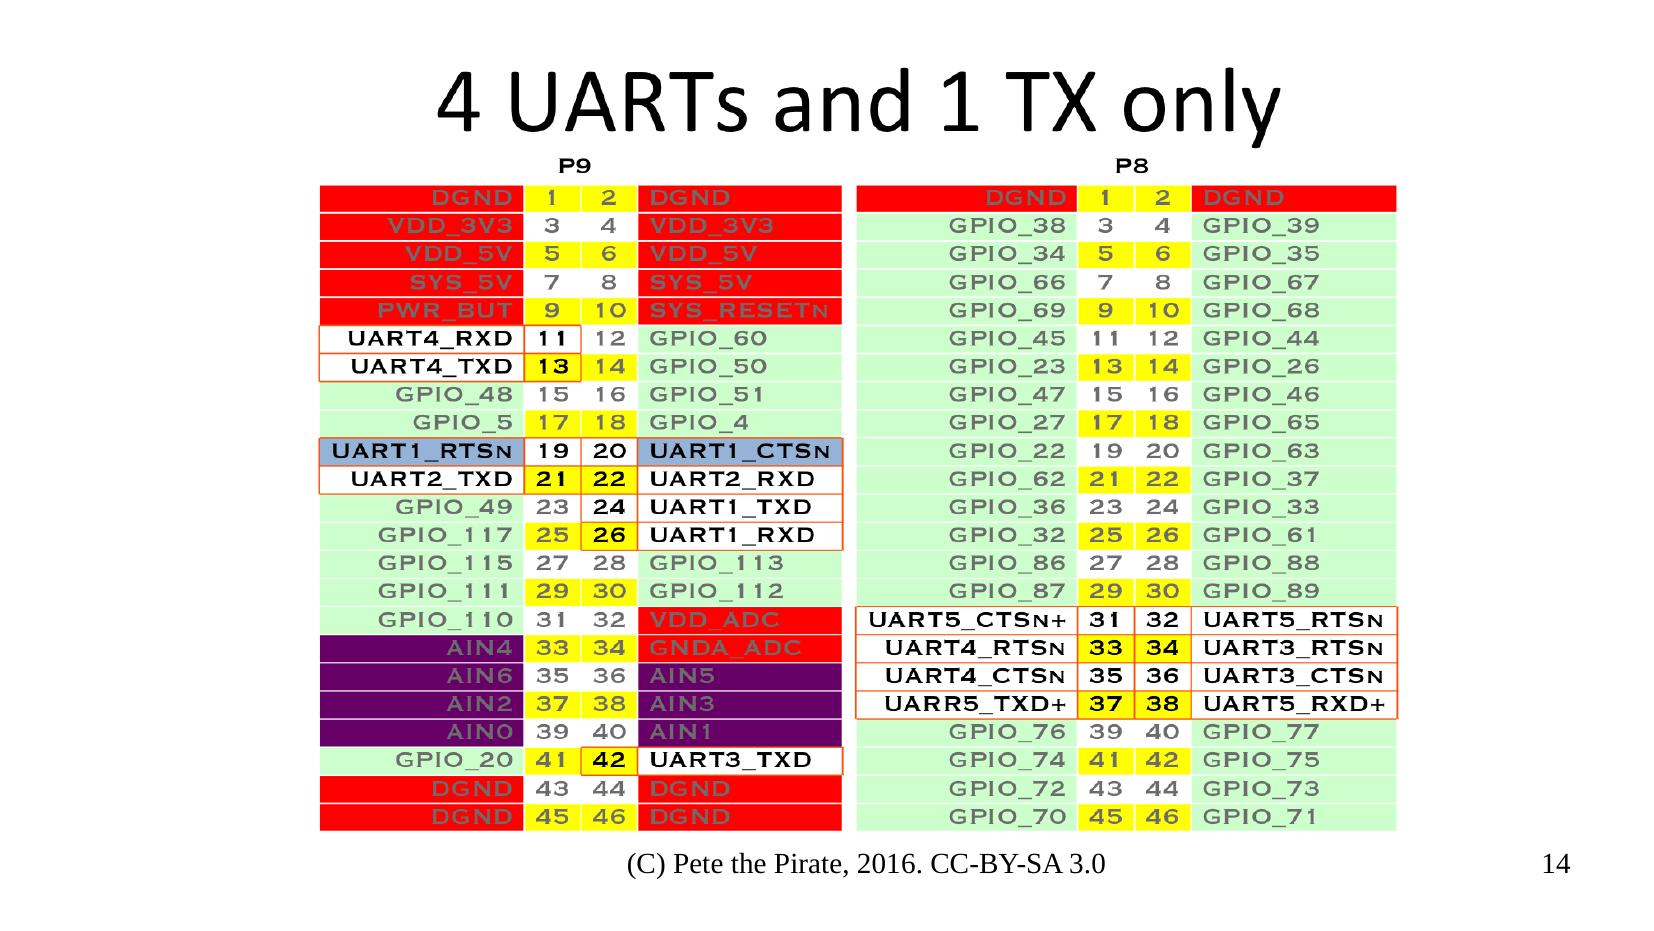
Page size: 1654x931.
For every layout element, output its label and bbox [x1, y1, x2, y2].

picture [295, 5, 1418, 849]
